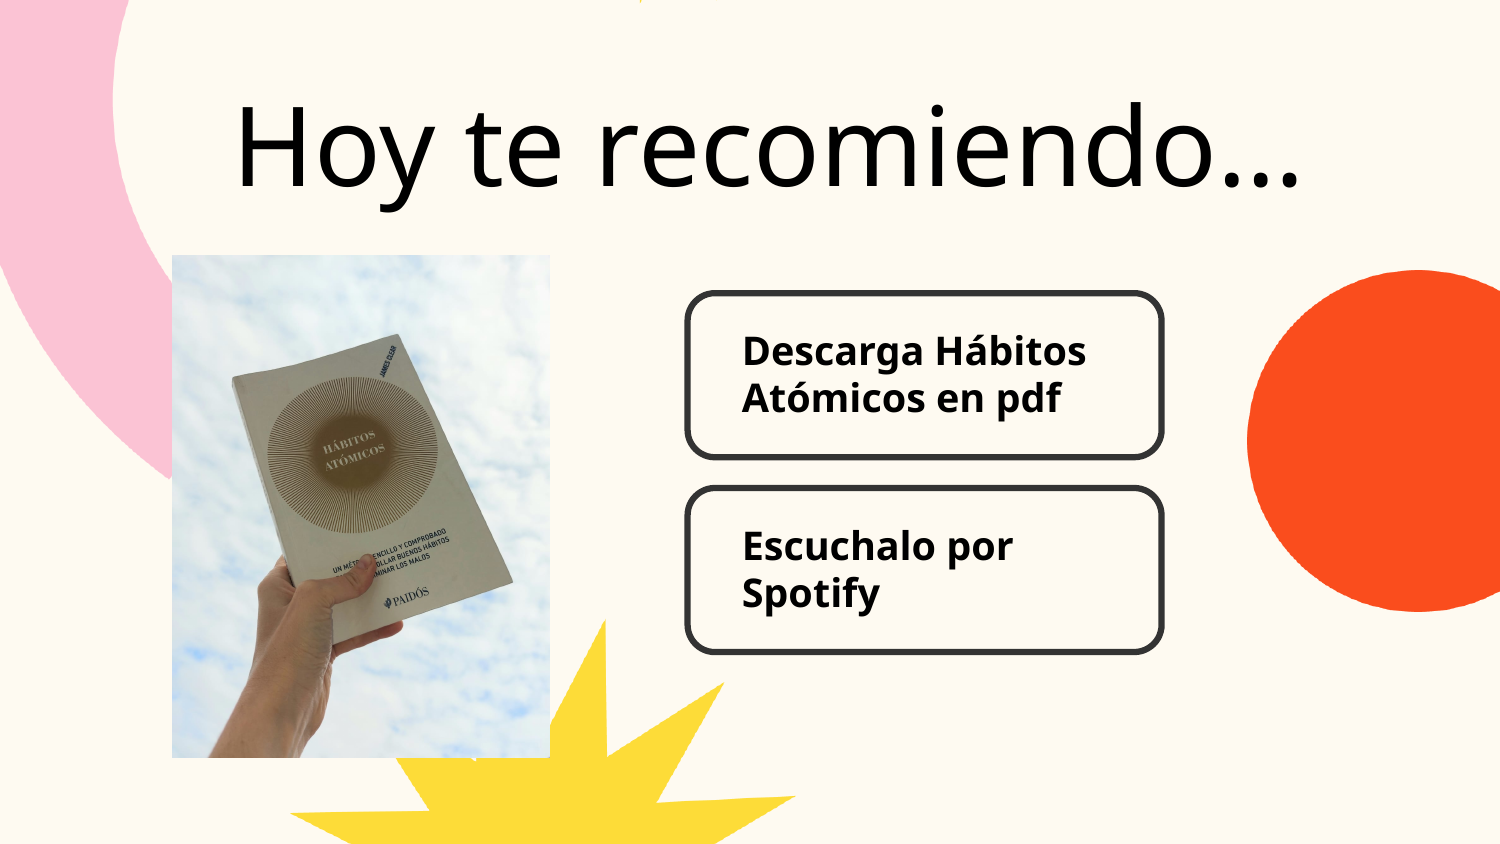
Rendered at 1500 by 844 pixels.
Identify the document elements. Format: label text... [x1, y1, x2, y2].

text_box Escuchalo por Spotify [726, 505, 1123, 631]
text_box Descarga Hábitos Atómicos en pdf [726, 310, 1123, 436]
text_box Hoy te recomiendo… [94, 61, 1444, 224]
picture [0, 0, 1500, 844]
